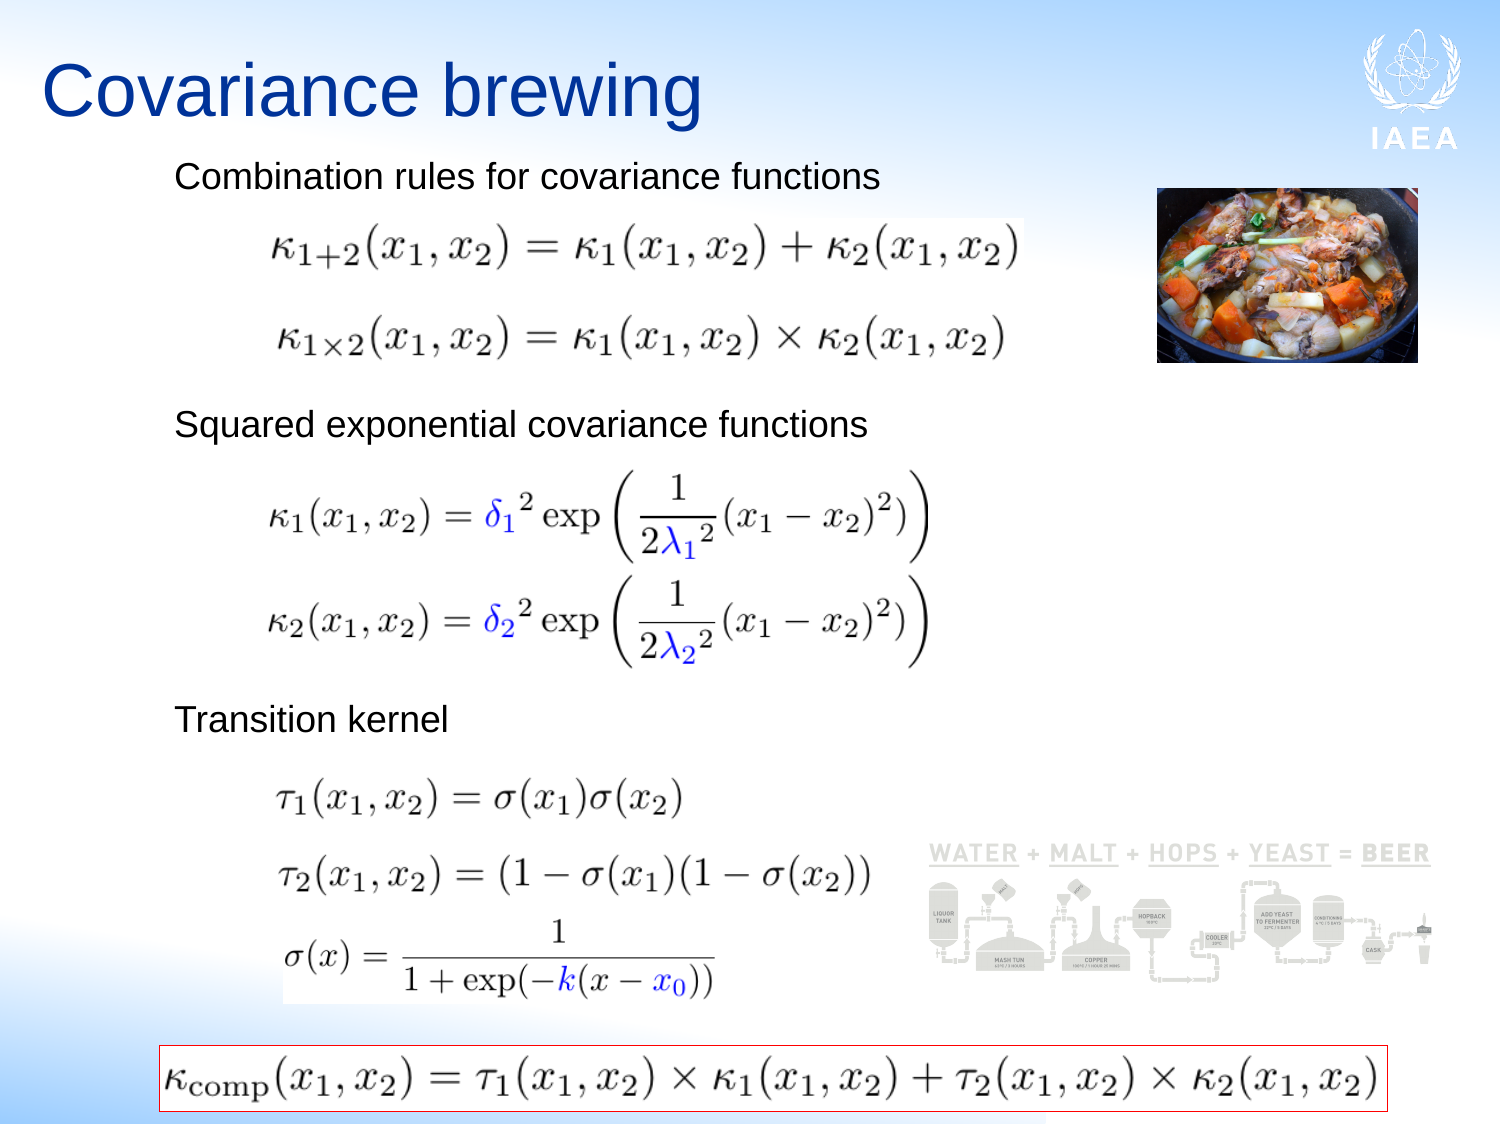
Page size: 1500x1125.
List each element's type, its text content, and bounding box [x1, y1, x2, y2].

text_box Transition kernel [159, 691, 465, 748]
picture [283, 915, 721, 1004]
picture [277, 850, 875, 900]
text_box Combination rules for covariance functions [159, 147, 897, 205]
picture [1363, 29, 1461, 149]
picture [267, 311, 1010, 362]
picture [271, 773, 686, 822]
picture [262, 571, 928, 672]
picture [256, 218, 1024, 275]
picture [1157, 188, 1418, 363]
picture [159, 1045, 1388, 1112]
title Covariance brewing [41, 19, 1046, 161]
picture [262, 466, 928, 566]
picture [915, 835, 1445, 993]
text_box Squared exponential covariance functions [159, 395, 884, 453]
